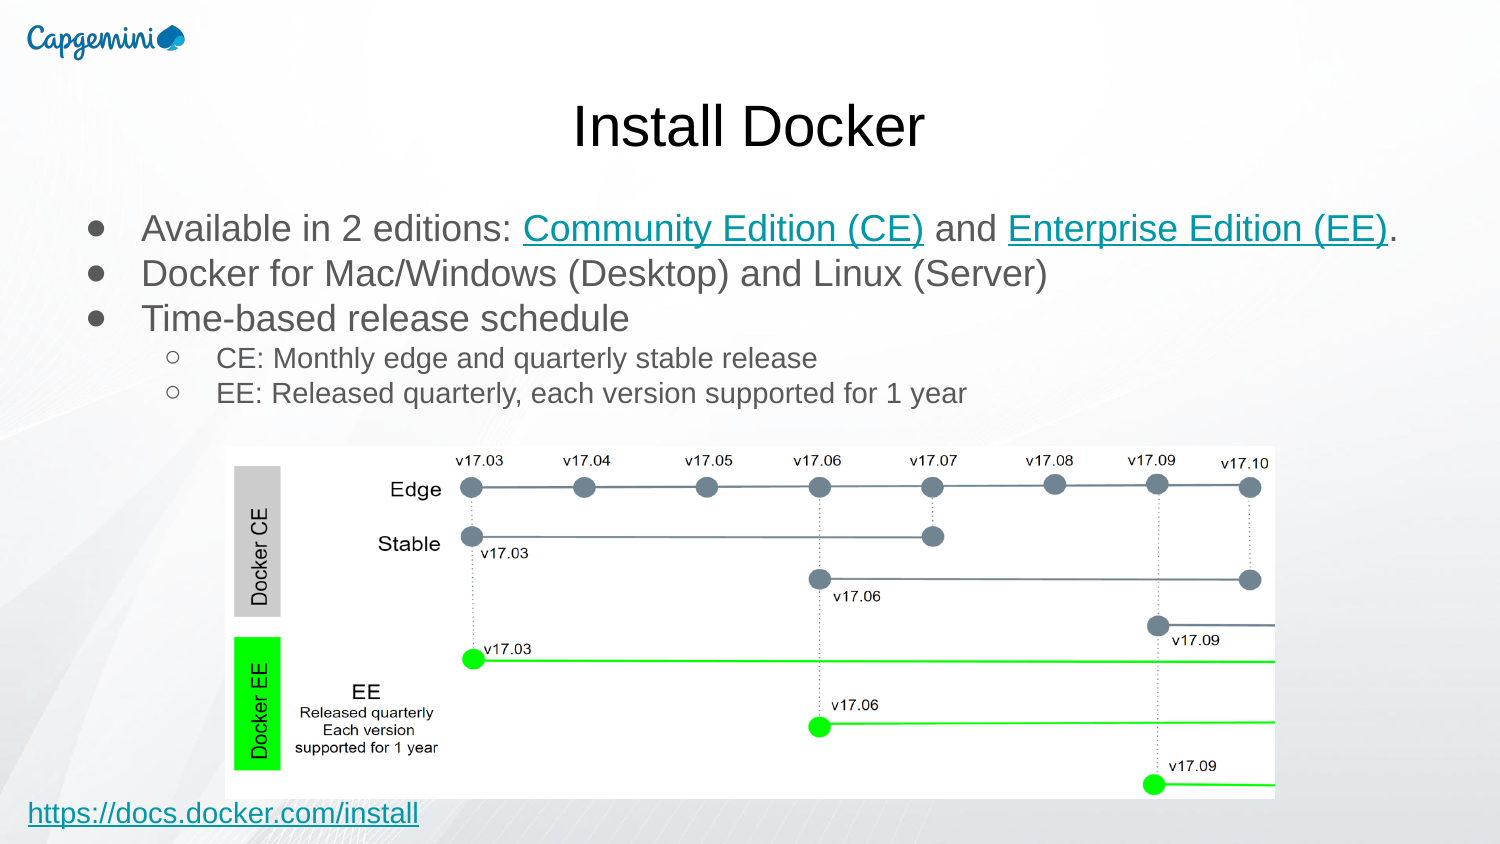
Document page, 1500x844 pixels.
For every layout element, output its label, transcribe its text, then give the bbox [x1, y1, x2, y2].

title Install Docker [51, 72, 1449, 167]
text_box https://docs.docker.com/install [12, 786, 441, 838]
list Available in 2 editions: Community Edition (CE) and Enterprise Edition (EE). Docker for Mac/Windows (Desktop) and Linux (Server) Time-based release schedule CE: Monthly edge and quarterly stable release EE: Released quarterly, each version supported for 1 year [51, 189, 1449, 750]
picture [0, 0, 1500, 844]
